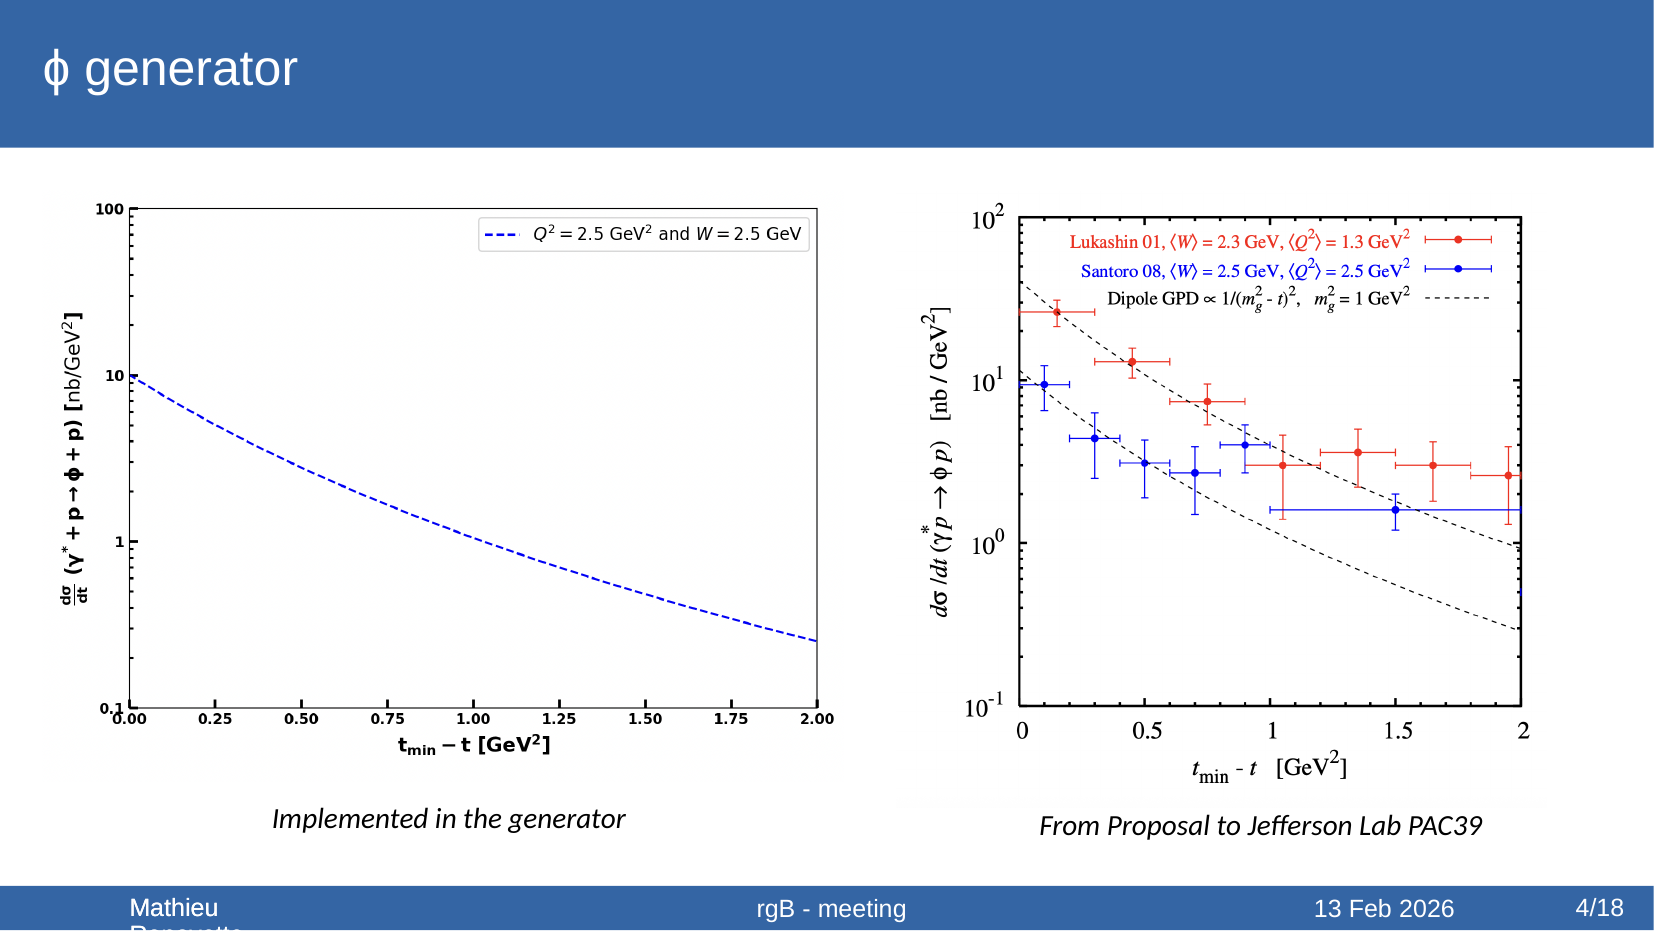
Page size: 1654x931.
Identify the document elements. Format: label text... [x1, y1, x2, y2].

text_box Implemented in the generator [256, 791, 657, 843]
text_box rgB - meeting [734, 887, 953, 931]
text_box [226, 885, 1654, 931]
text_box 13 Feb 2026 [1299, 887, 1536, 931]
text_box From Proposal to Jeﬀerson Lab PAC39 [1024, 808, 1536, 850]
picture [896, 191, 1547, 808]
picture [42, 191, 844, 782]
text_box ɸ generator [27, 32, 886, 106]
text_box [0, 885, 131, 931]
text_box Mathieu Ronayette [114, 885, 355, 929]
text_box [0, 0, 1654, 148]
text_box 4/18 [1560, 885, 1654, 930]
